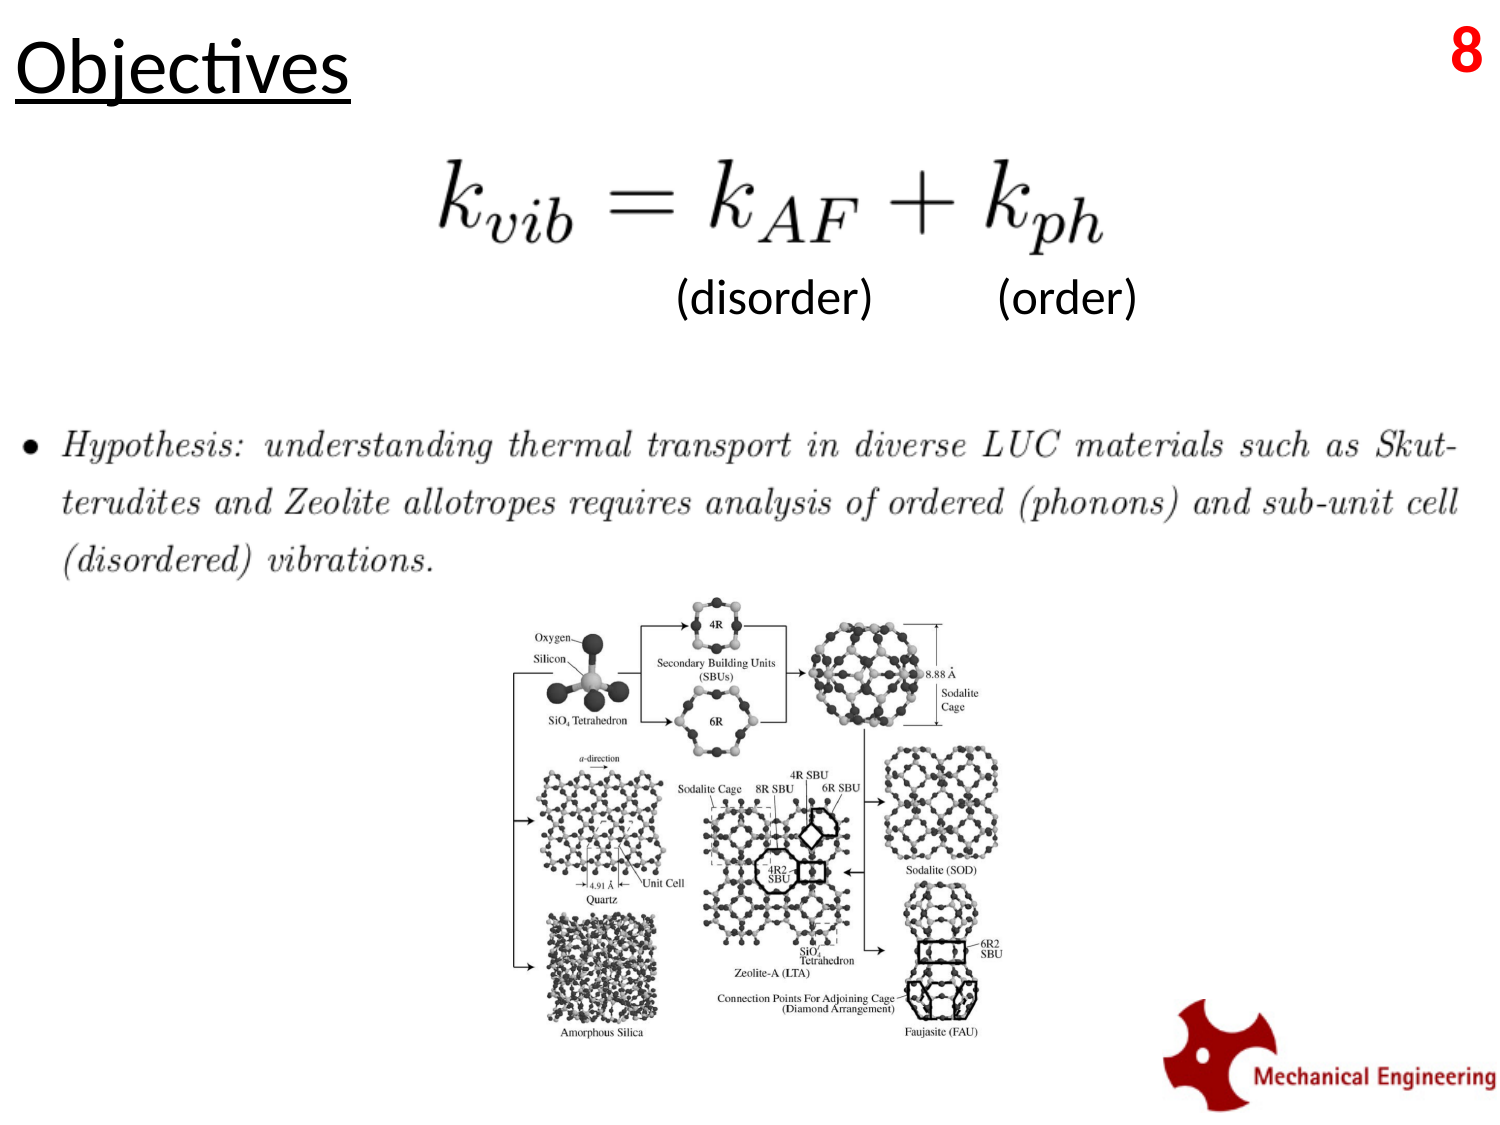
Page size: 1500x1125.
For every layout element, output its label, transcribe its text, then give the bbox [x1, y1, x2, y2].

text_box (order) [981, 270, 1243, 344]
text_box (disorder) [660, 270, 936, 344]
title Objectives [0, 0, 1366, 156]
picture [0, 389, 1500, 1044]
picture [414, 133, 1111, 286]
picture [1162, 999, 1497, 1113]
text_box 8 [1436, 0, 1500, 93]
